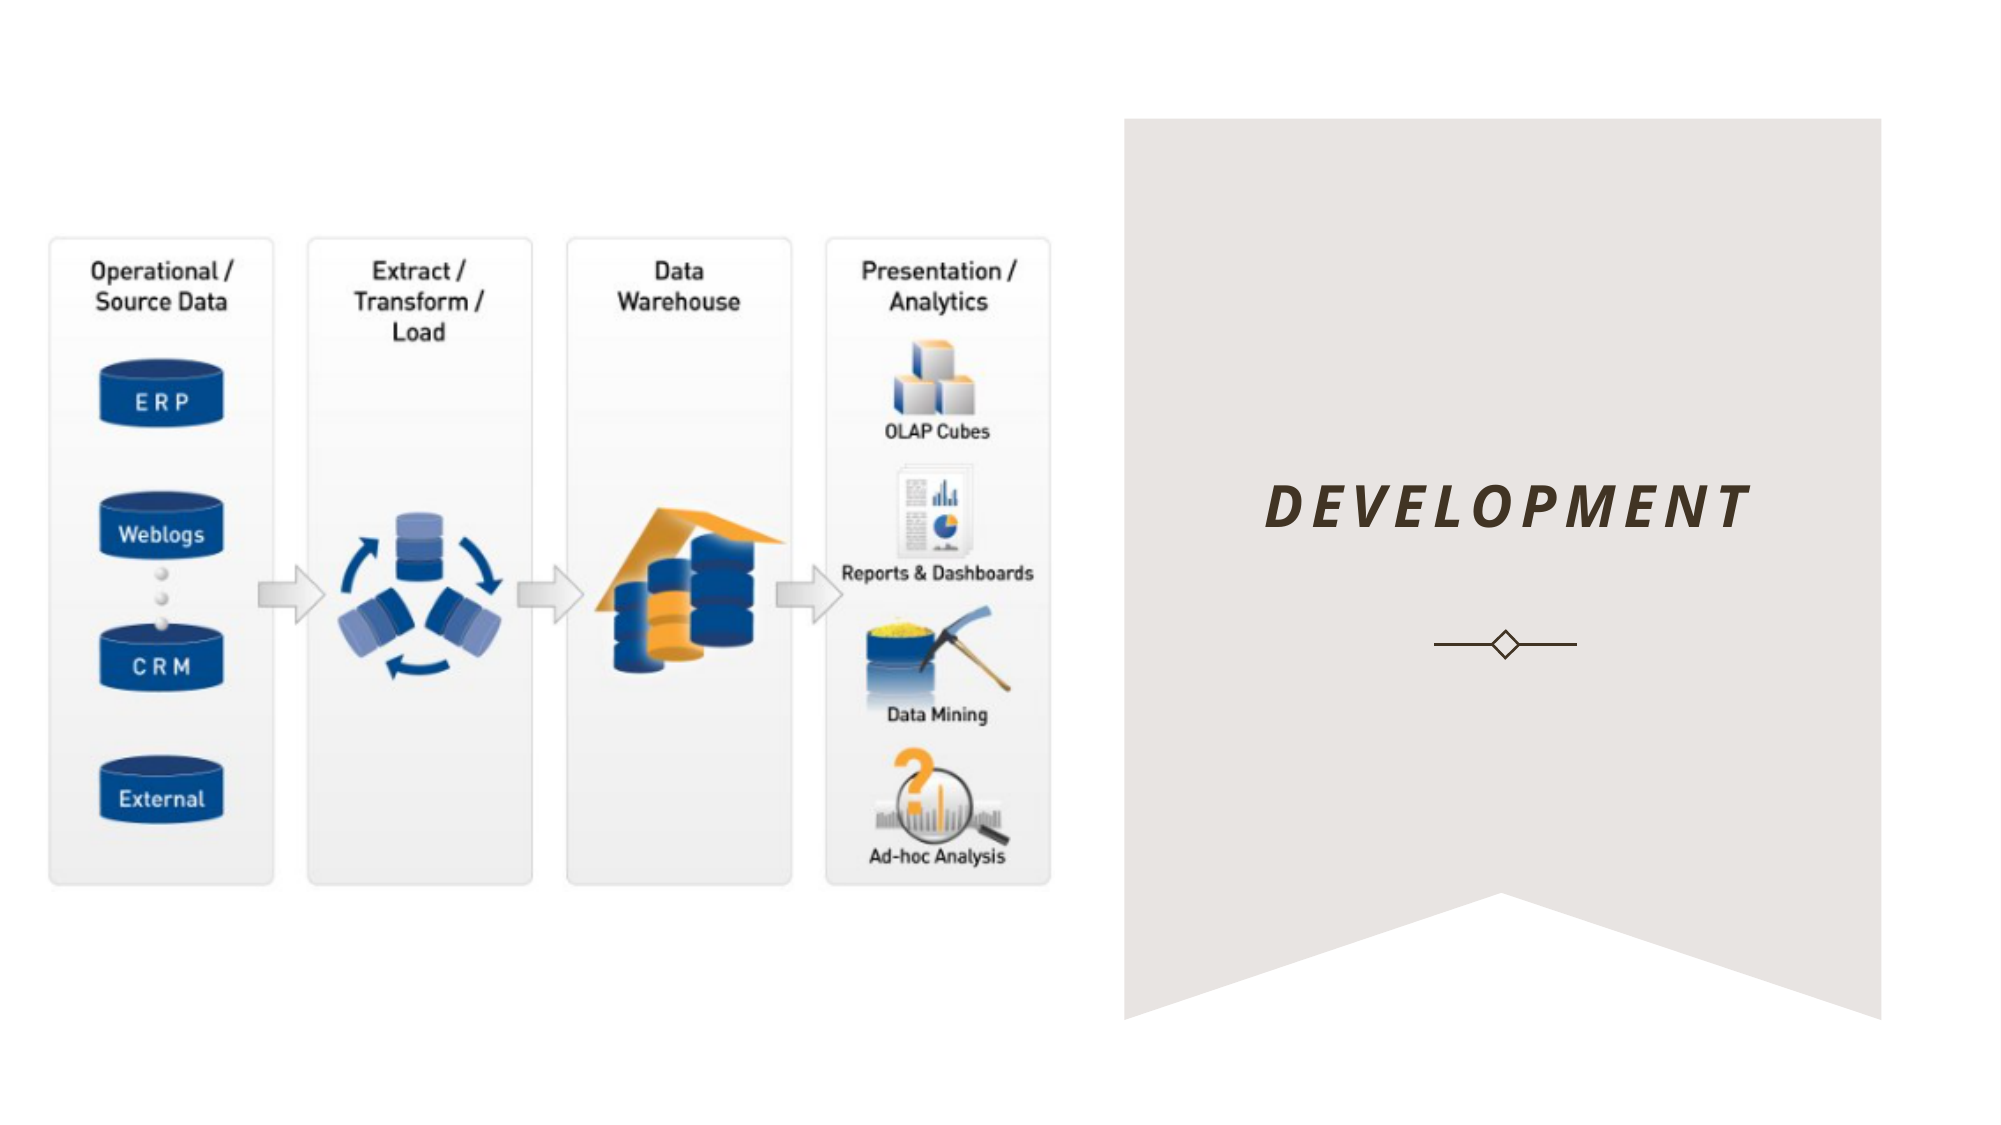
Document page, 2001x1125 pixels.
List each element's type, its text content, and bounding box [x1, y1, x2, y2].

title DEVELOPMENT [1183, 174, 1828, 547]
picture [45, 233, 1055, 892]
text_box [0, 0, 2000, 1125]
